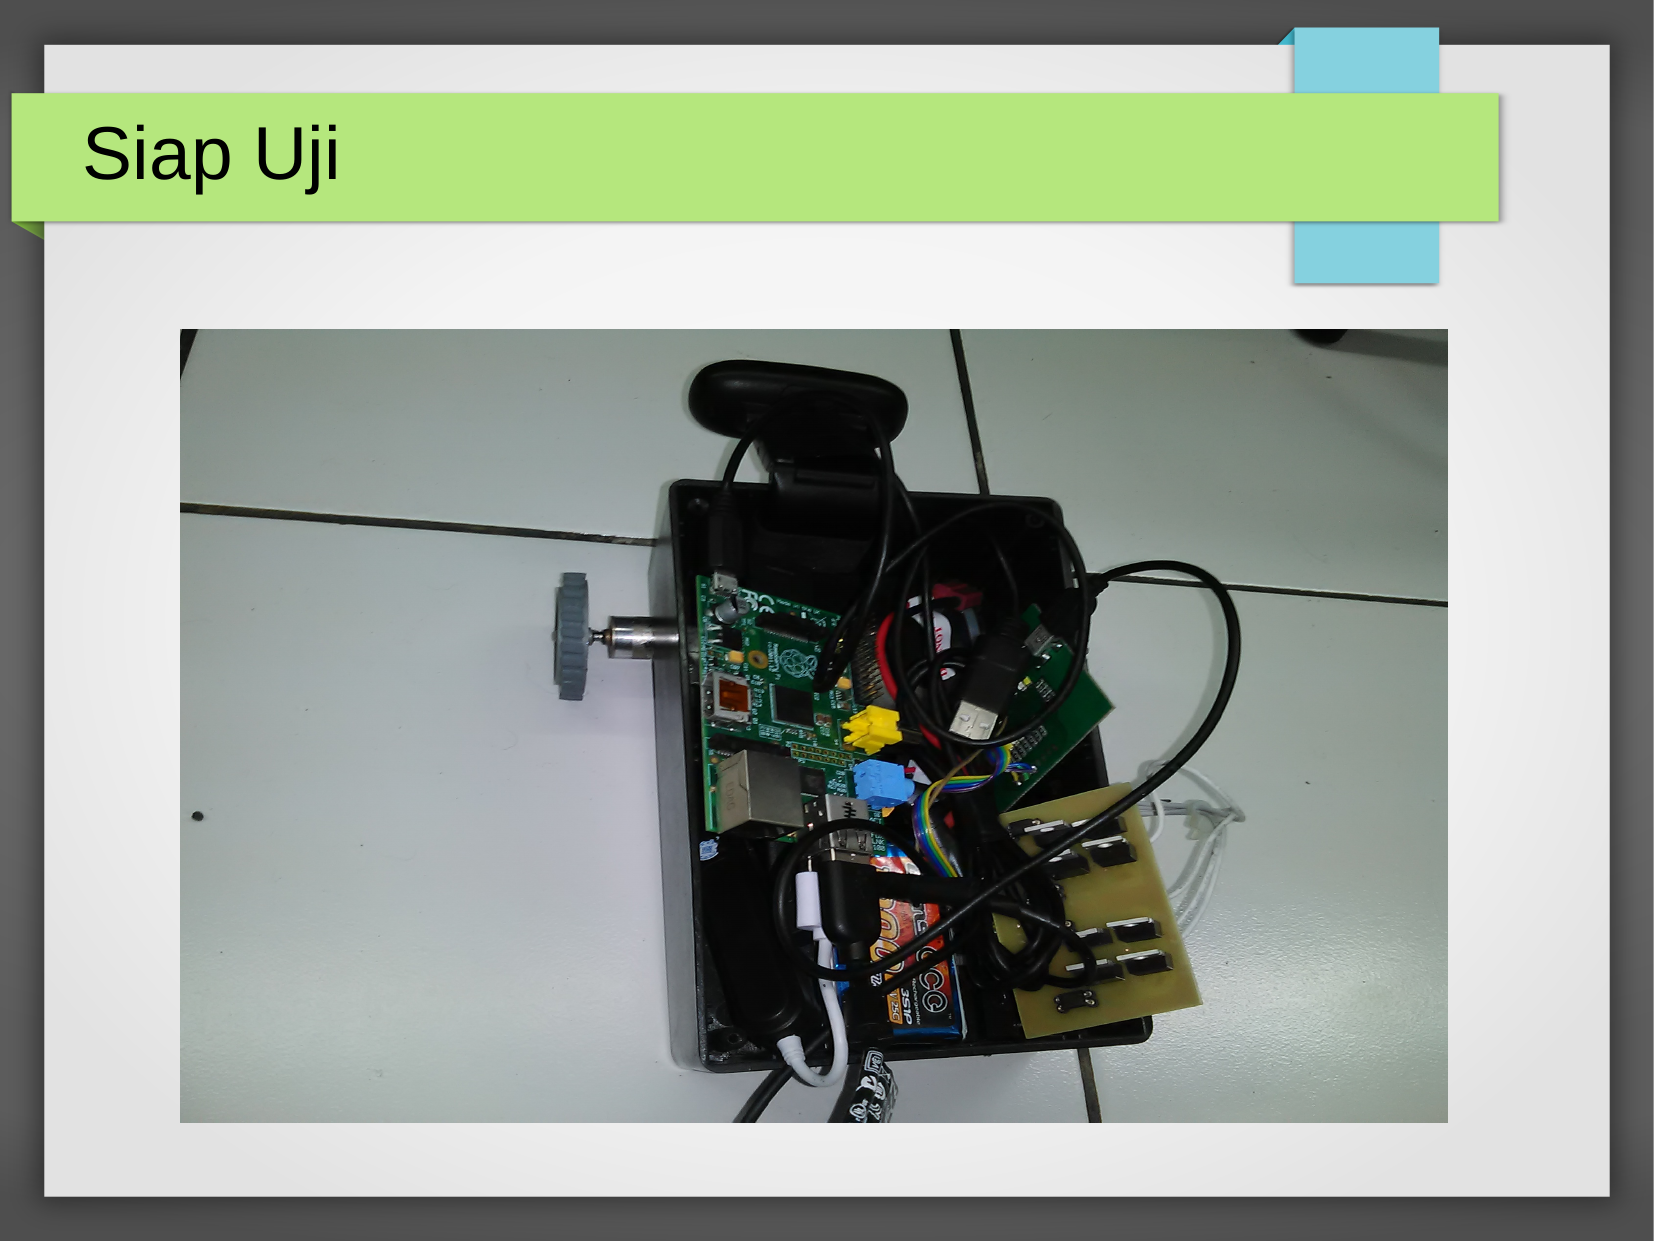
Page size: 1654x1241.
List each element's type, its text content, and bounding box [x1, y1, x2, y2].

title Siap Uji [82, 94, 1264, 213]
picture [0, 0, 1654, 1241]
